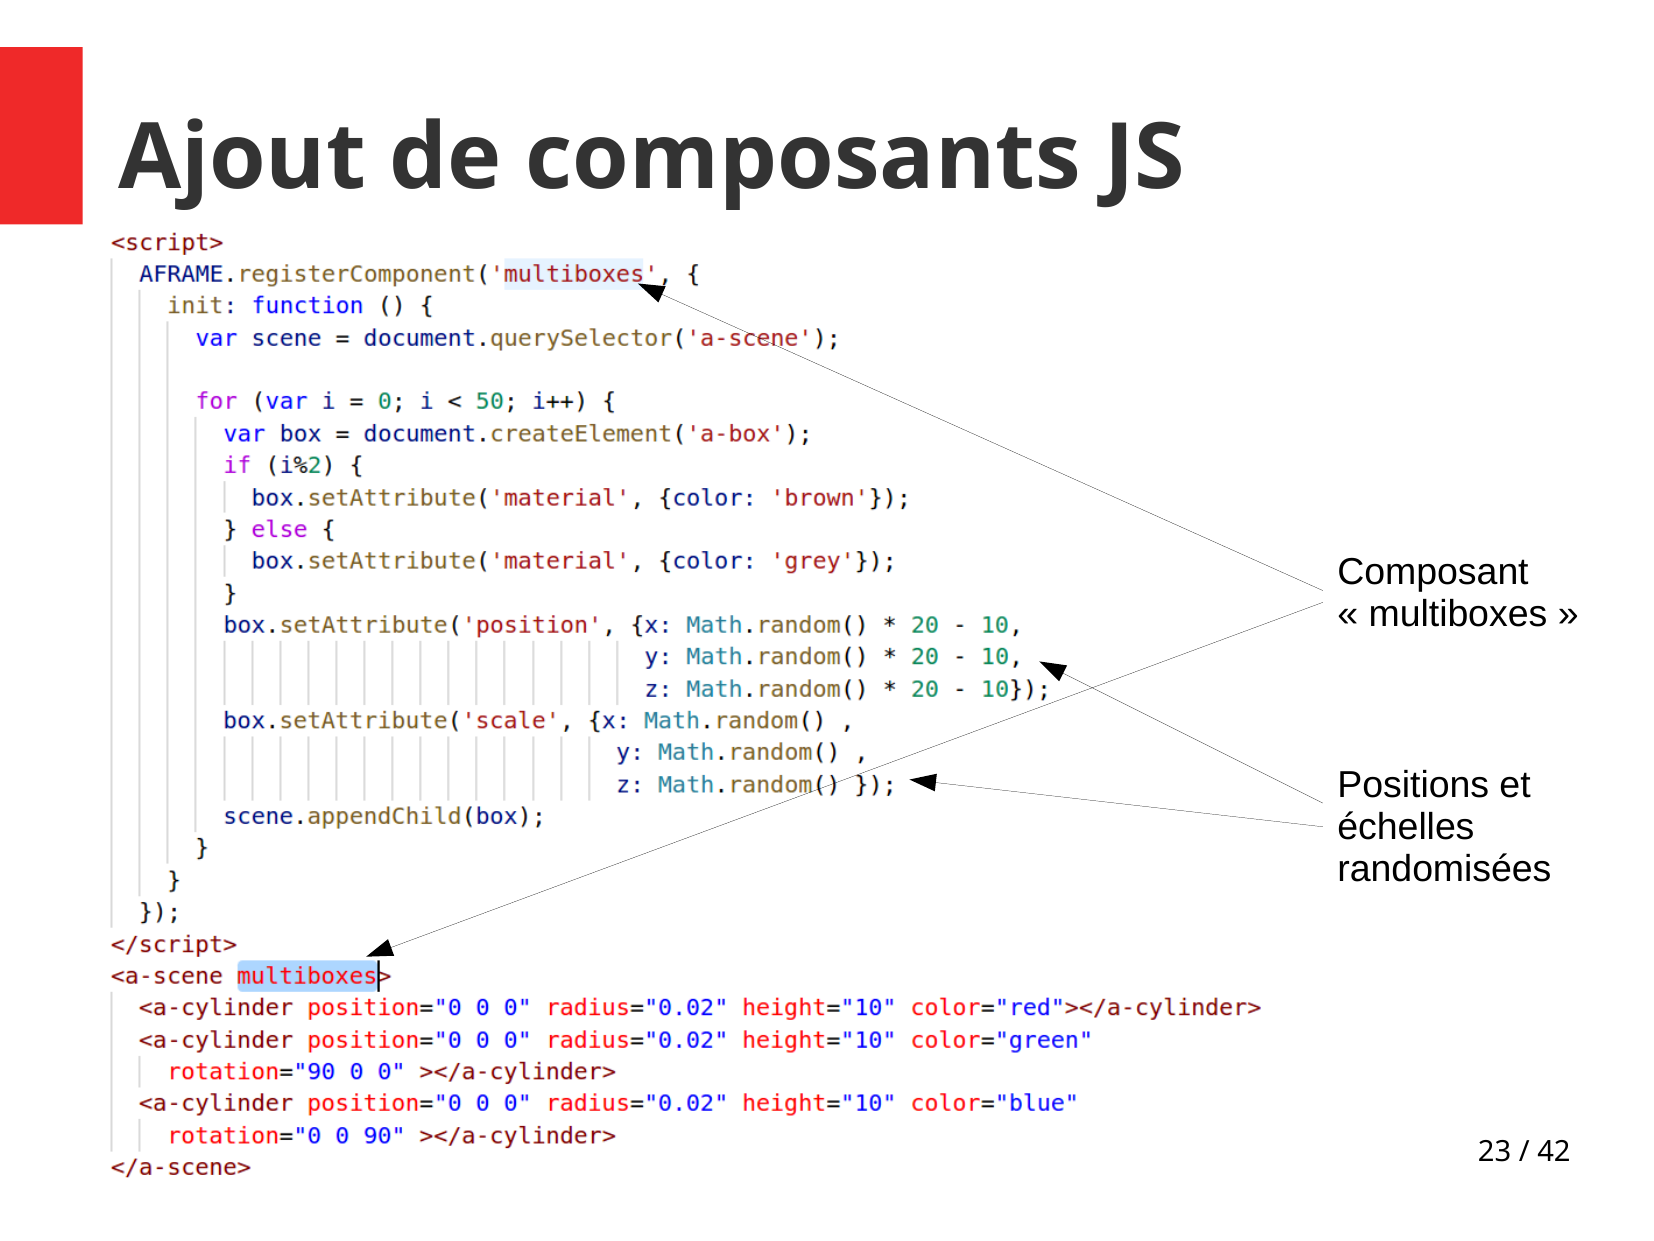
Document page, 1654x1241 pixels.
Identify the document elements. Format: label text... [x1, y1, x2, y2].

text_box Composant « multiboxes » [1322, 543, 1595, 643]
picture [1095, 621, 1276, 779]
title Ajout de composants JS [118, 49, 1571, 257]
text_box Positions et échelles randomisées [1322, 755, 1571, 897]
picture [99, 227, 1276, 1182]
